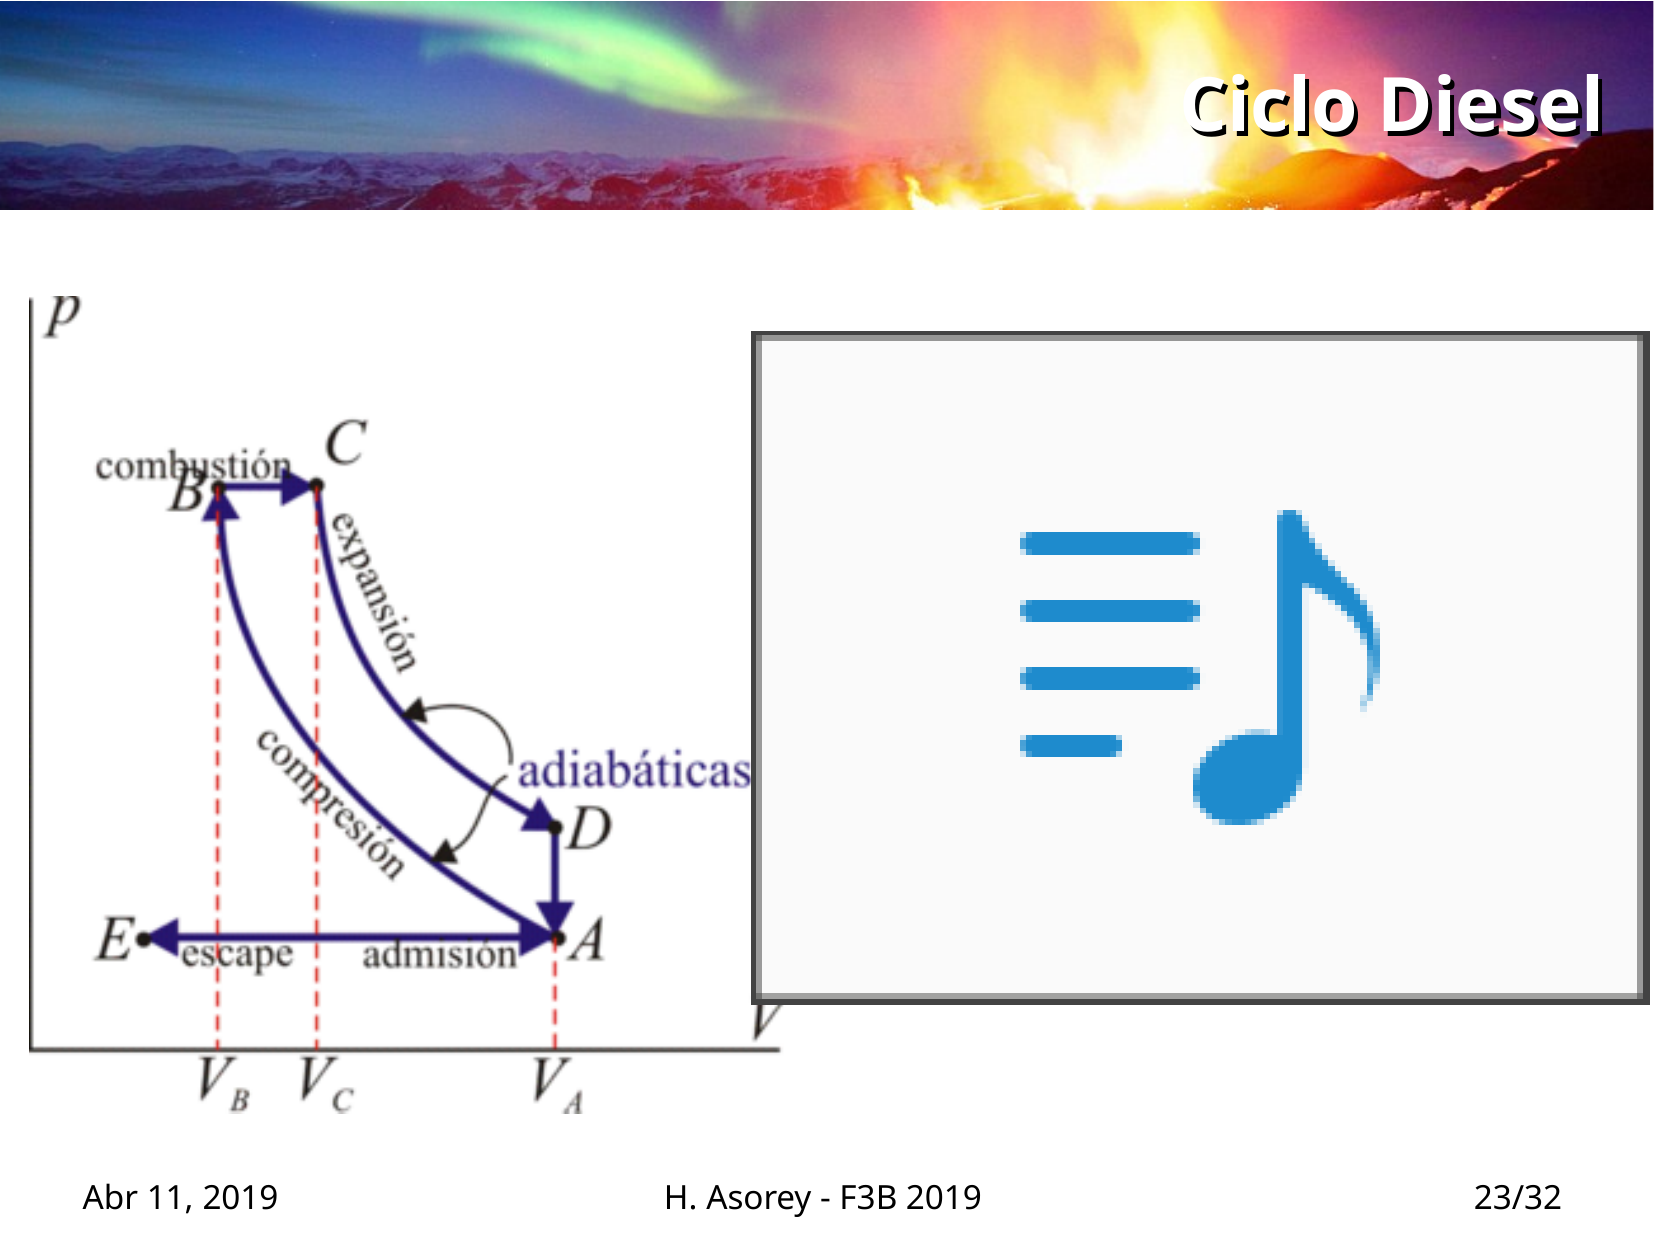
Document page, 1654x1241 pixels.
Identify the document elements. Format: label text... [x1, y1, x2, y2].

title Ciclo Diesel [45, 15, 1606, 191]
text_box [750, 330, 1651, 1006]
picture [29, 296, 791, 1114]
picture [0, 1, 1654, 210]
